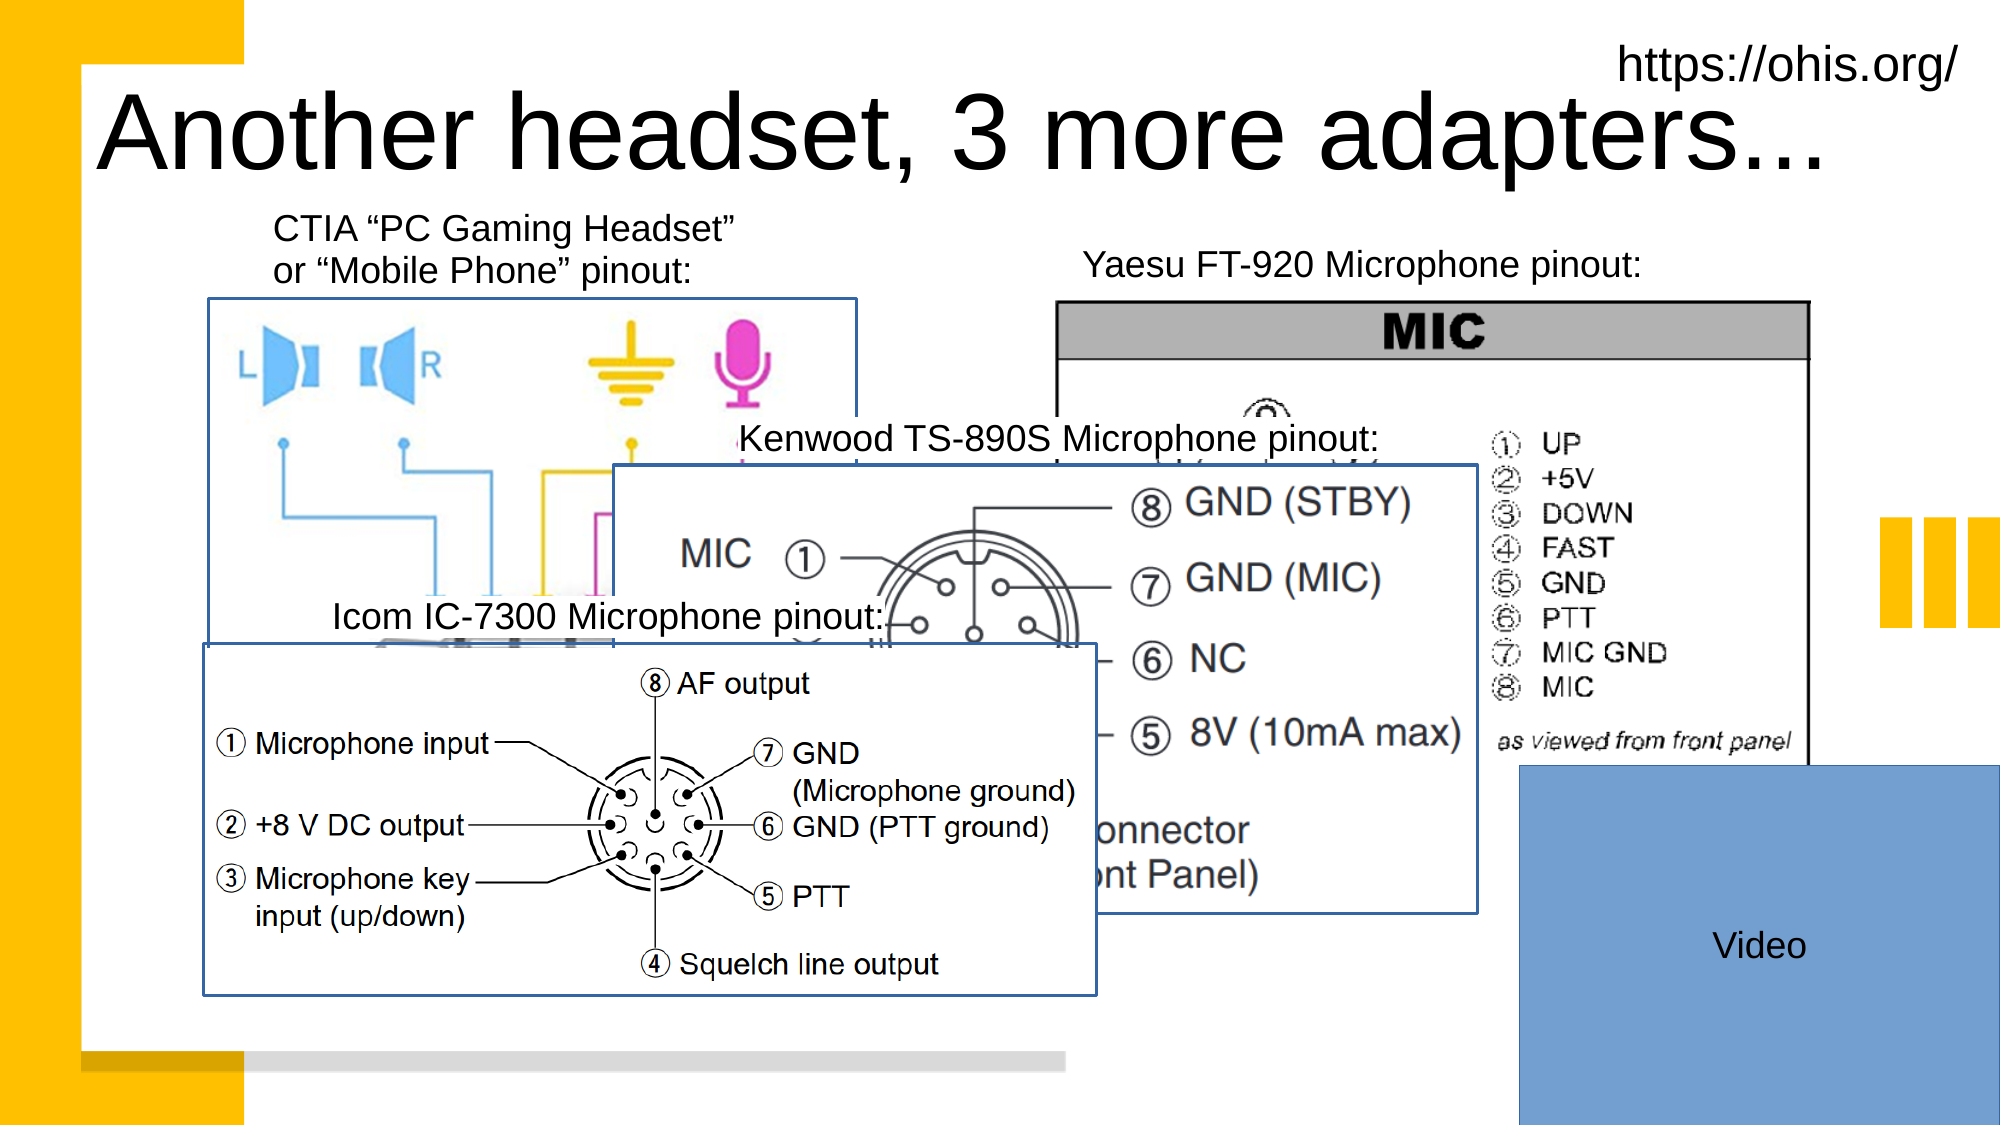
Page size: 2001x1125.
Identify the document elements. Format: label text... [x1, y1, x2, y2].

text_box Video [1519, 765, 2000, 1125]
text_box Another headset, 3 more adapters... [81, 64, 1921, 201]
text_box CTIA “PC Gaming Headset” or “Mobile Phone” pinout: [258, 200, 751, 299]
picture [1050, 293, 1811, 766]
picture [204, 645, 1096, 994]
picture [615, 466, 1476, 912]
text_box Yaesu FT-920 Microphone pinout: [1067, 236, 1658, 294]
text_box https://ohis.org/ [1590, 29, 1974, 105]
picture [210, 299, 855, 642]
text_box Kenwood TS-890S Microphone pinout: [723, 409, 1396, 463]
text_box [0, 0, 2000, 1125]
text_box Icom IC-7300 Microphone pinout: [317, 588, 901, 646]
